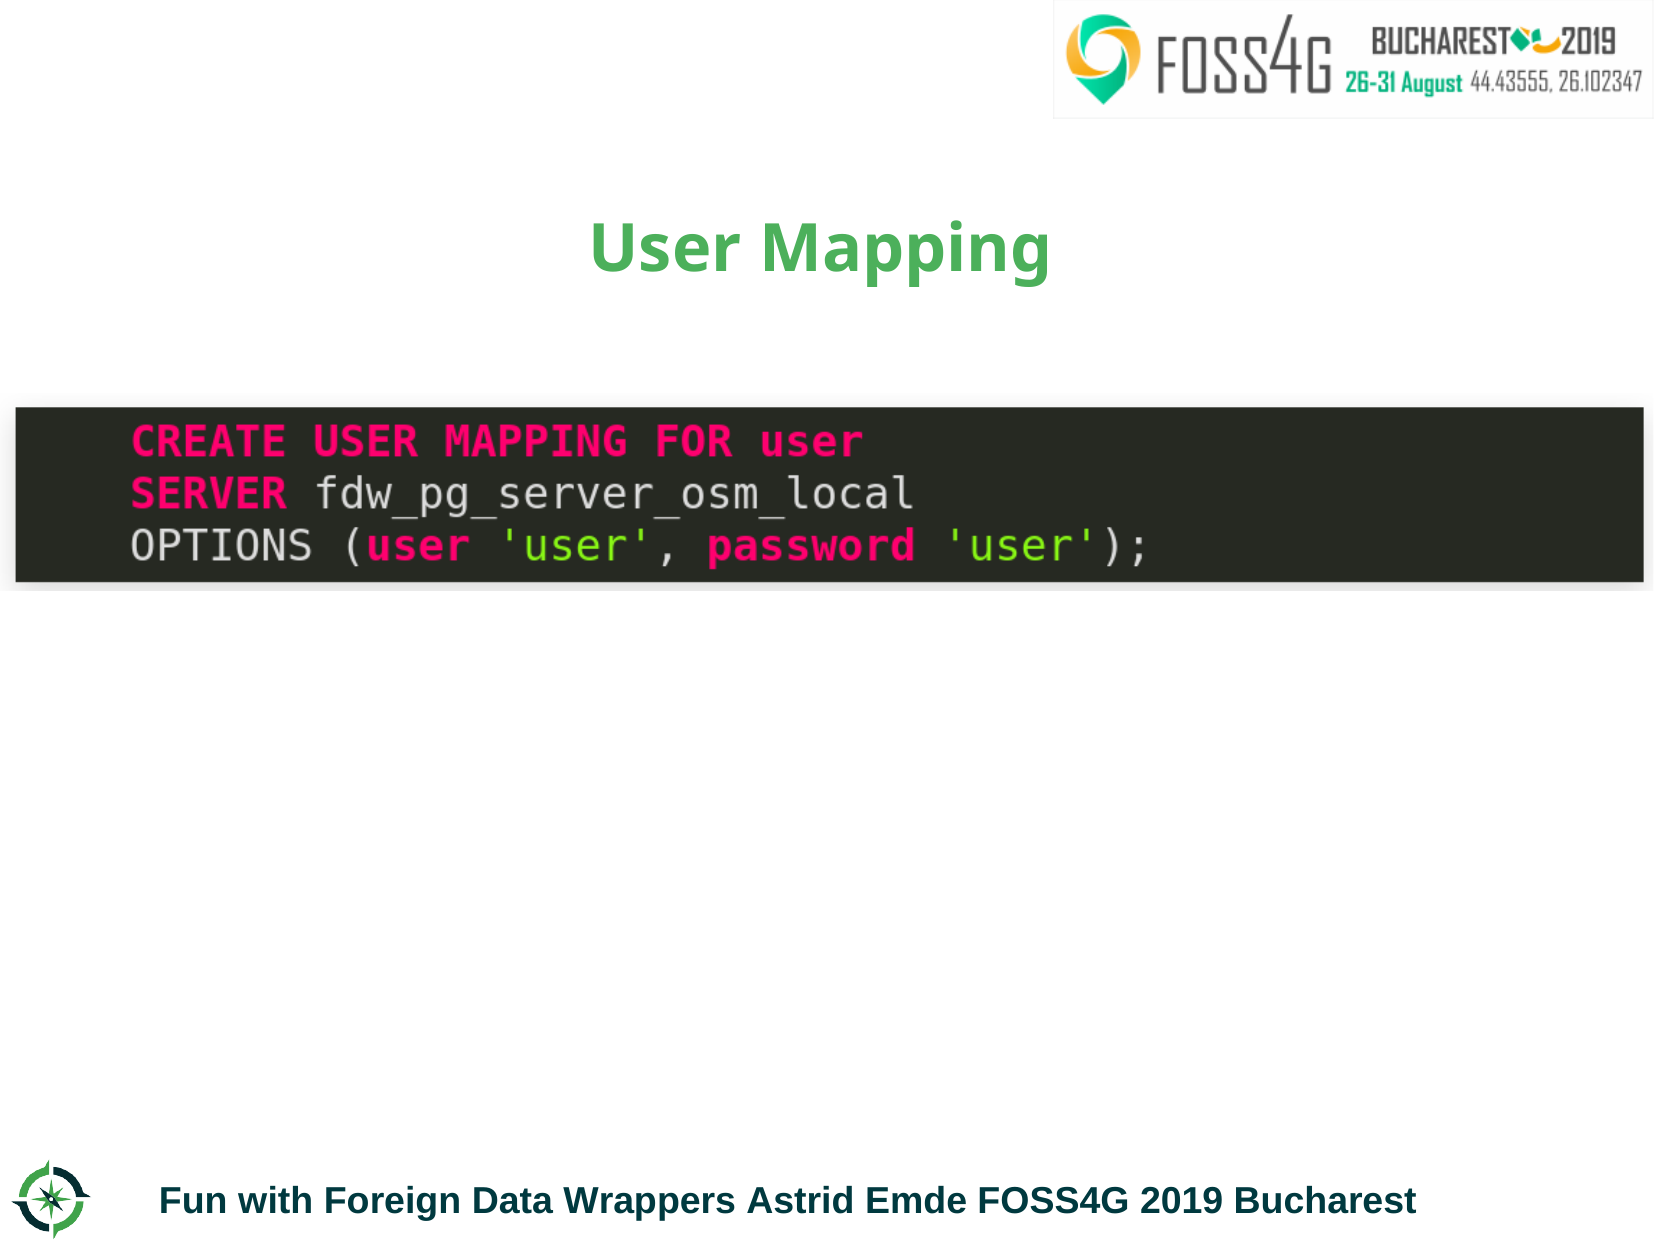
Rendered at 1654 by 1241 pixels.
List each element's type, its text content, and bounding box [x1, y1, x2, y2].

picture [10, 1158, 92, 1240]
title User Mapping [76, 171, 1565, 319]
picture [1053, 0, 1654, 119]
picture [0, 393, 1654, 591]
